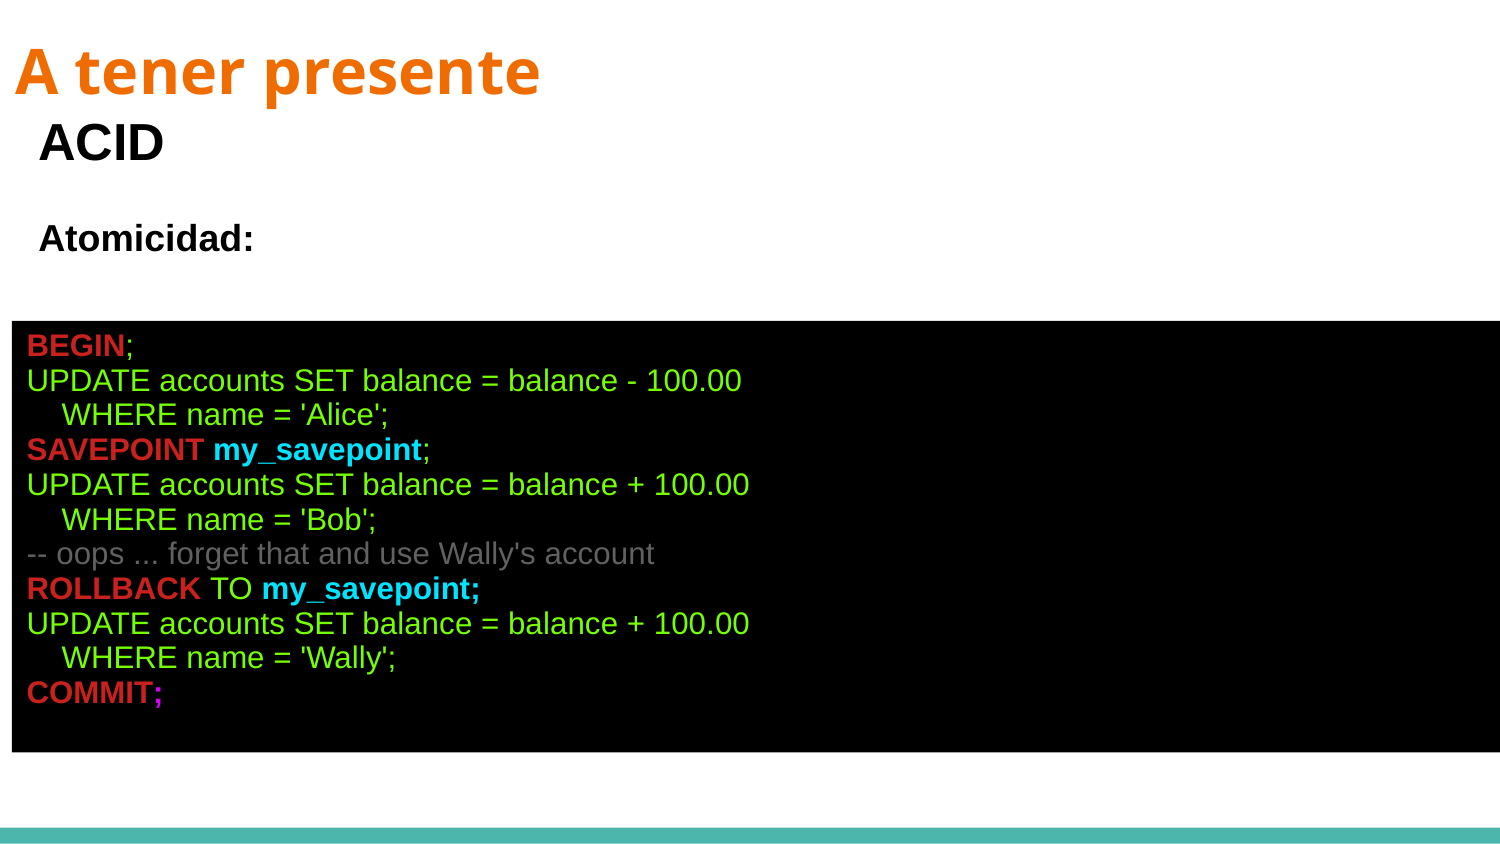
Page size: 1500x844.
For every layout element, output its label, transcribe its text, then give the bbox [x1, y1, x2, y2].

text_box BEGIN; UPDATE accounts SET balance = balance - 100.00 WHERE name = 'Alice'; SAVEPOINT my_savepoint; UPDATE accounts SET balance = balance + 100.00 WHERE name = 'Bob'; -- oops ... forget that and use Wally's account ROLLBACK TO my_savepoint; UPDATE accounts SET balance = balance + 100.00 WHERE name = 'Wally'; COMMIT; [11, 320, 1500, 753]
title A tener presente [0, 11, 1469, 128]
text_box ACID Atomicidad: [23, 106, 1473, 320]
